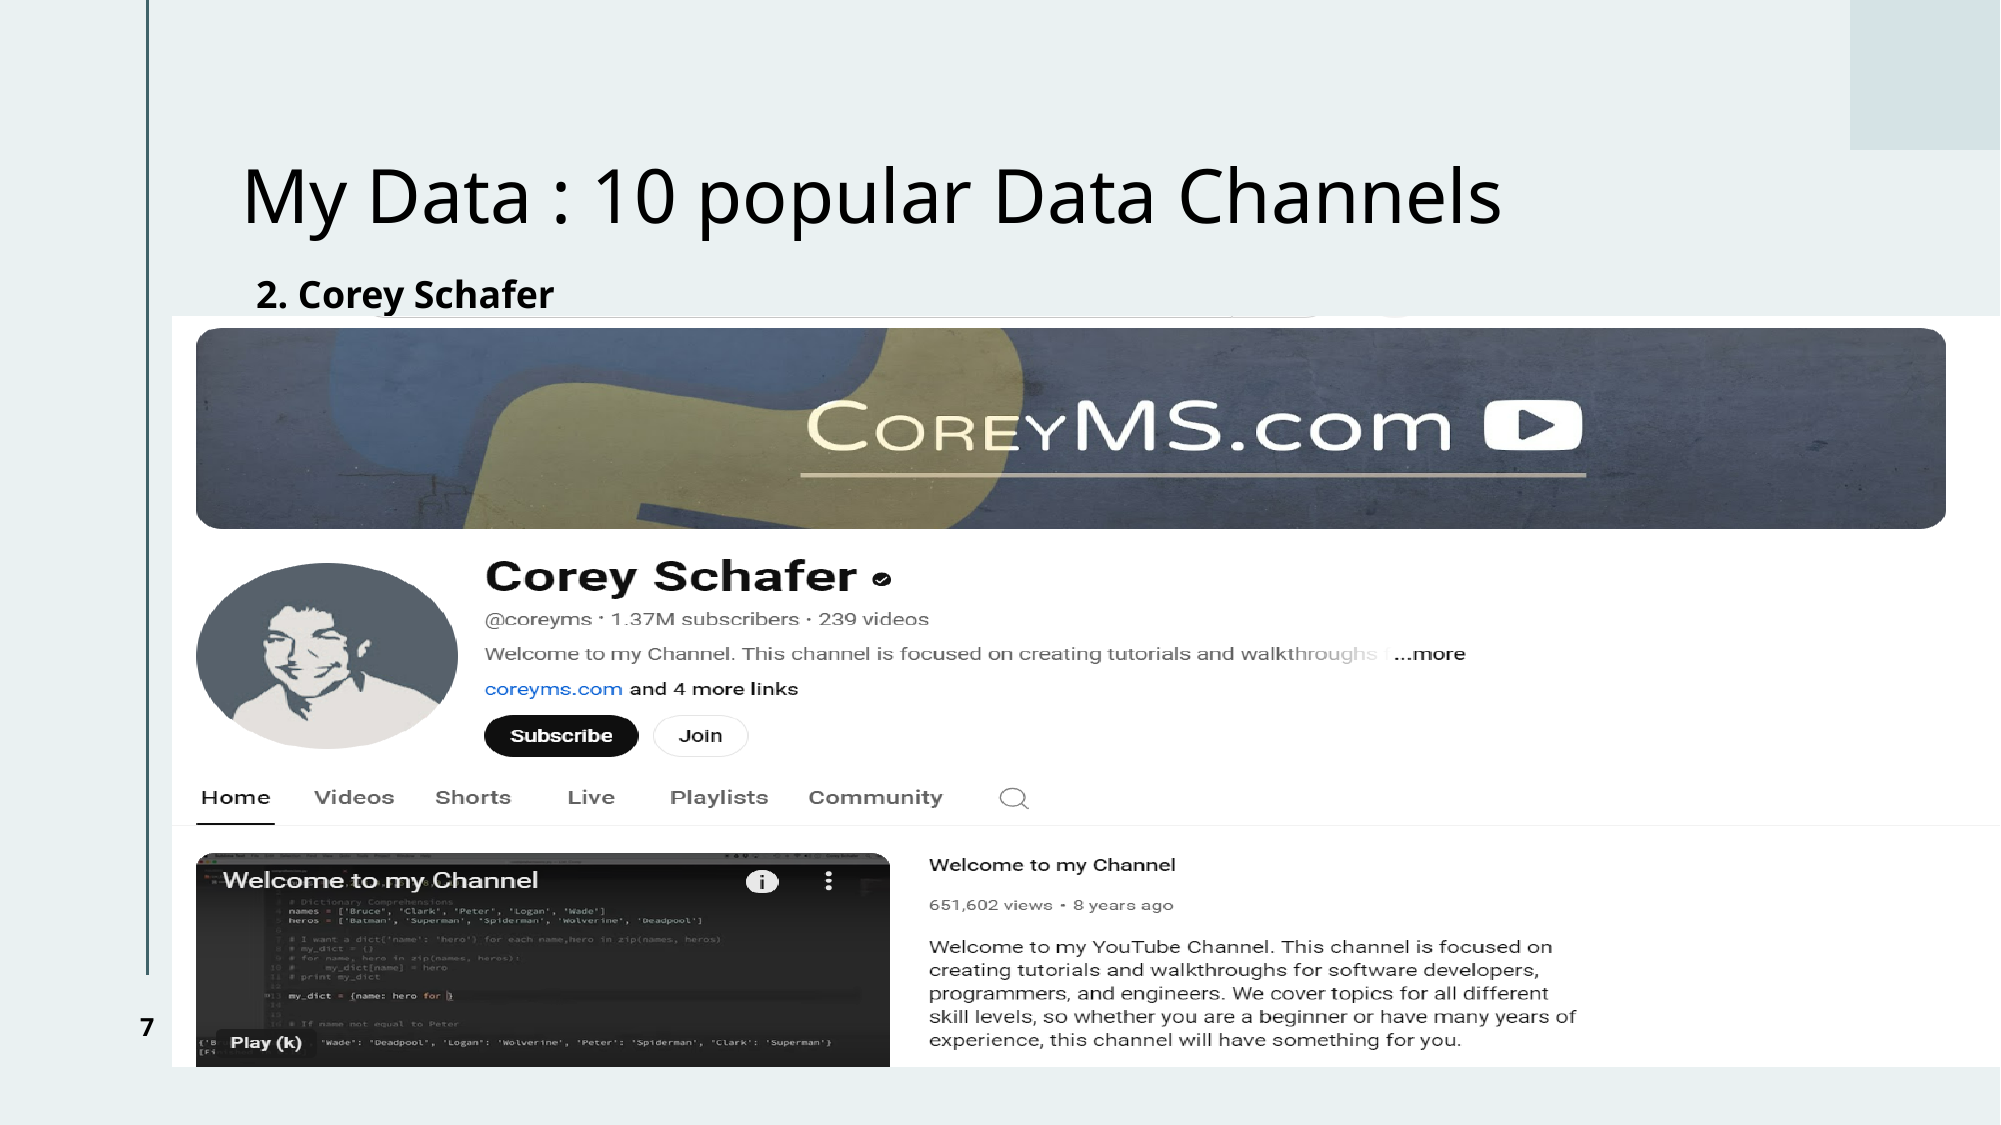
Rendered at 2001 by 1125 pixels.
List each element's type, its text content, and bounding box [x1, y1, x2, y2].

title My Data : 10 popular Data Channels [240, 82, 1743, 316]
picture [172, 316, 2000, 1067]
text_box [67, 975, 227, 1082]
text_box 2. Corey Schafer [240, 263, 1022, 316]
